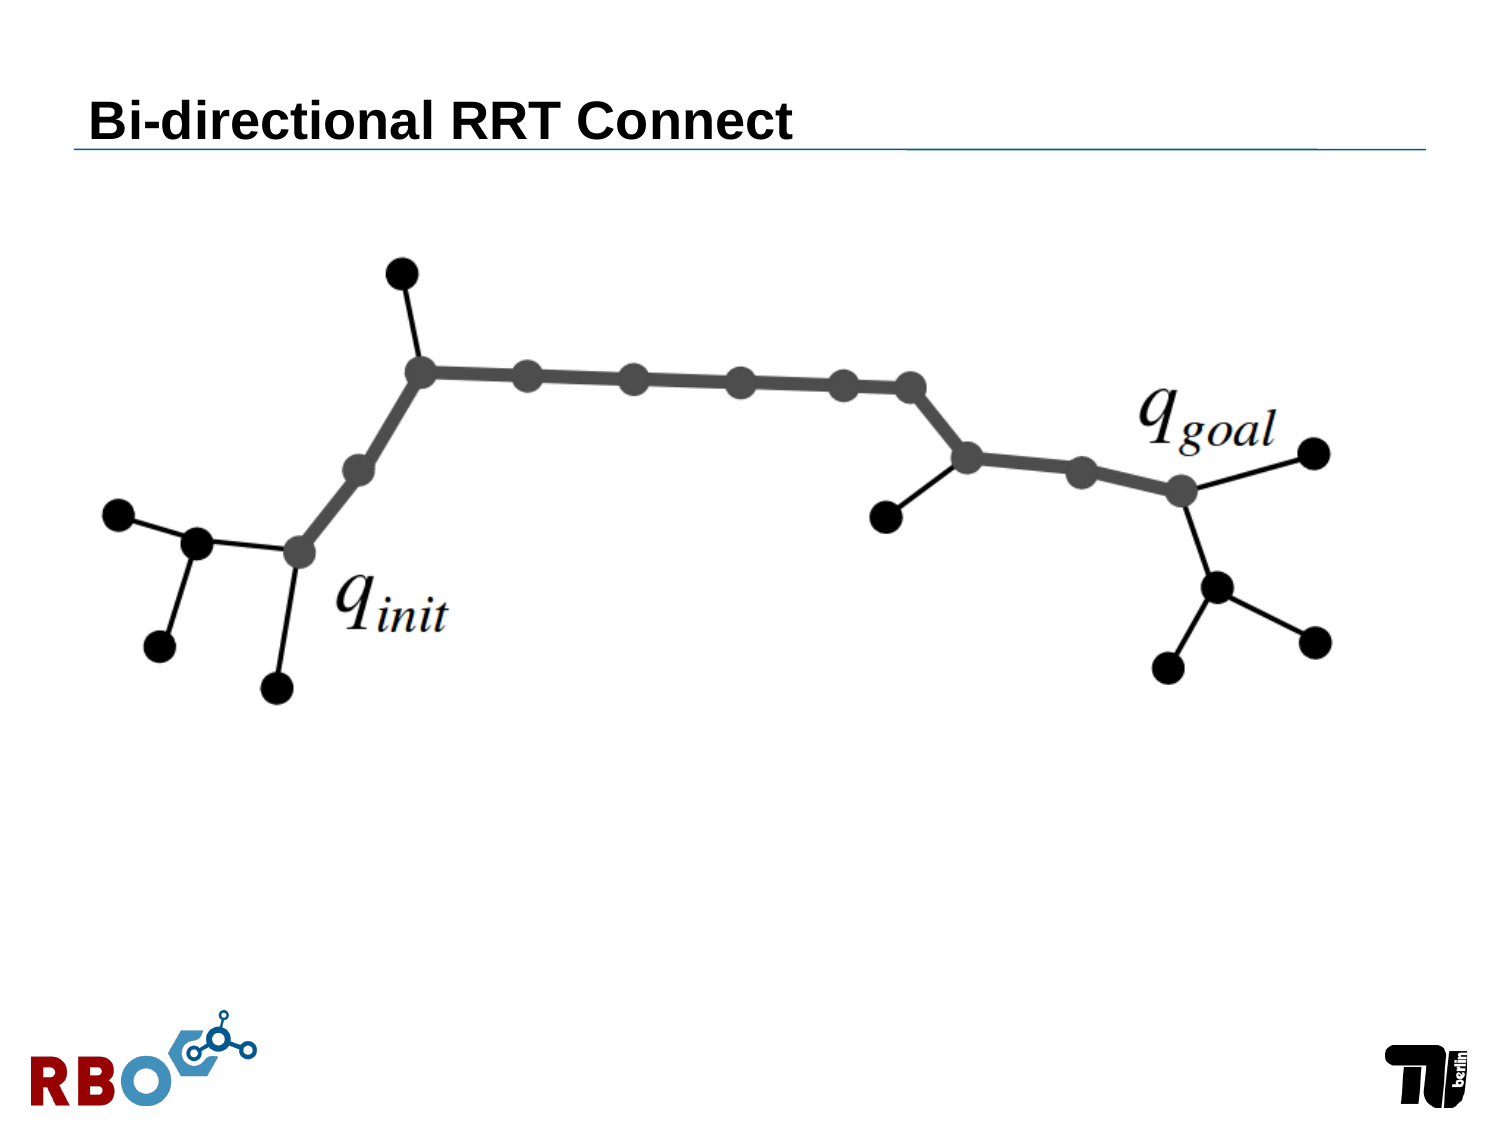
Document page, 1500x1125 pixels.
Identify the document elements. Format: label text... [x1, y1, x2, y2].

picture [1377, 1045, 1468, 1108]
picture [31, 1010, 257, 1106]
picture [24, 197, 1475, 808]
title Bi-directional RRT Connect [73, 70, 1424, 173]
